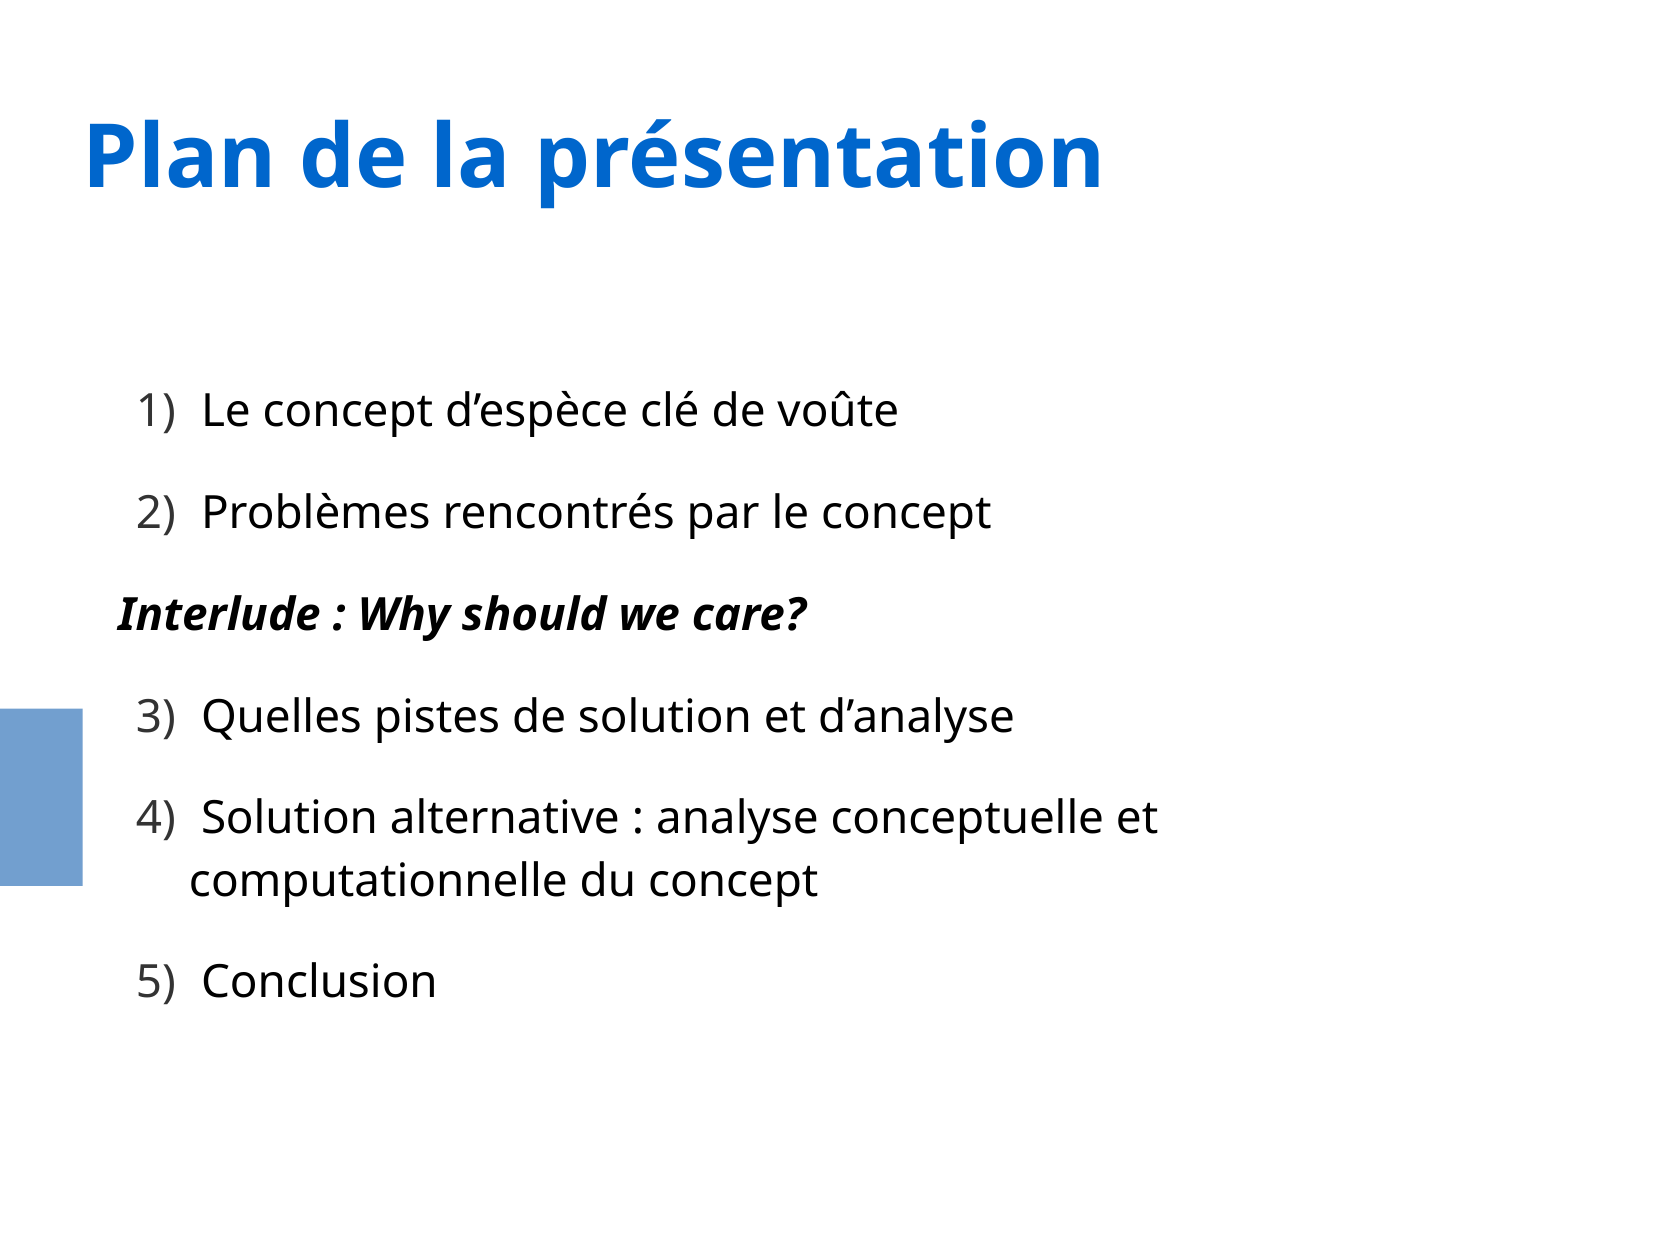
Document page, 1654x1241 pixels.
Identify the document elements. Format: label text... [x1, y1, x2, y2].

list Le concept d’espèce clé de voûte Problèmes rencontrés par le concept Interlude : Why should we care? Quelles pistes de solution et d’analyse Solution alternative : analyse conceptuelle et computationnelle du concept Conclusion [118, 377, 1524, 1098]
title Plan de la présentation [82, 35, 1489, 272]
